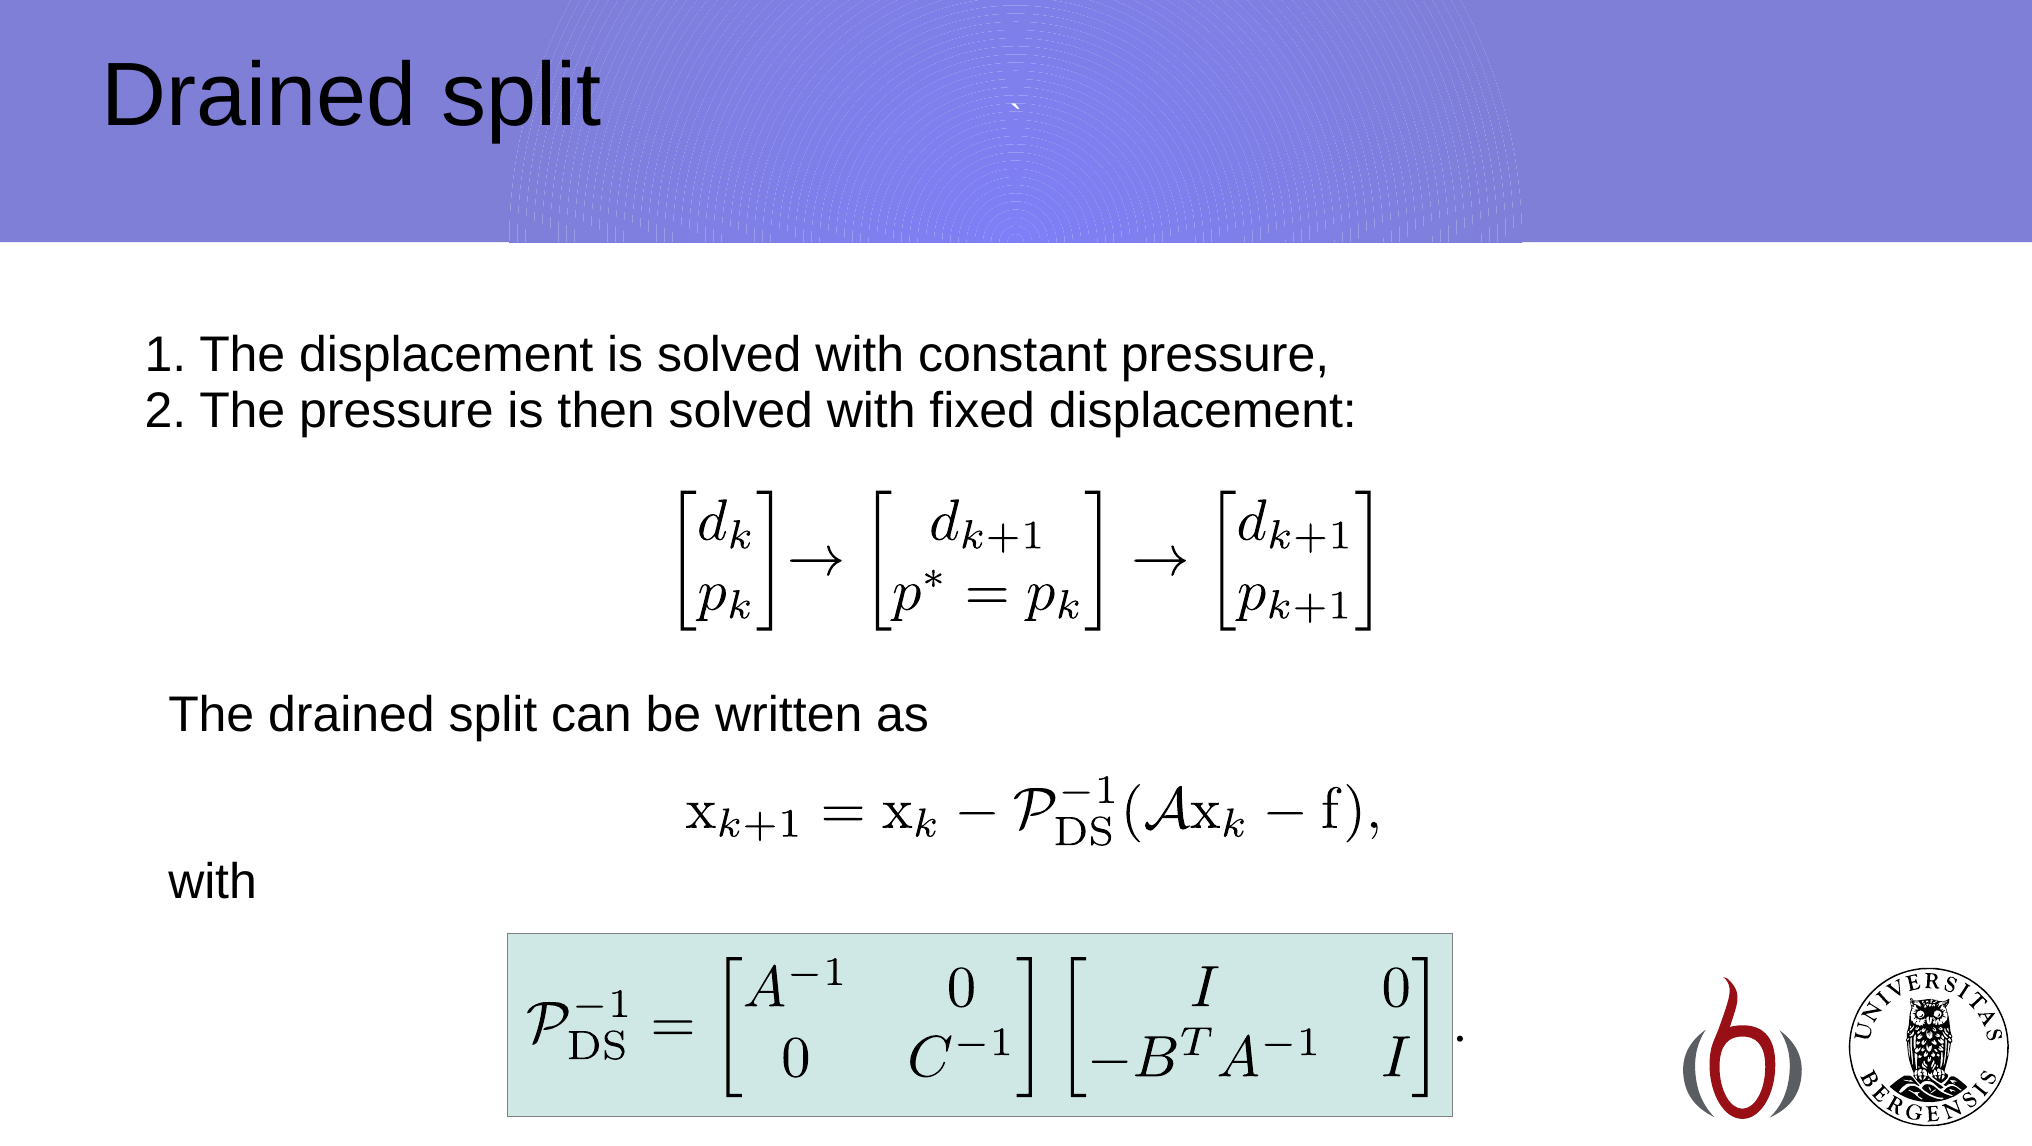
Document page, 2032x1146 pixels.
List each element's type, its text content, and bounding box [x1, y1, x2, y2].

text_box [666, 490, 1386, 631]
text_box [507, 933, 1469, 1117]
text_box The drained split can be written as with [153, 679, 945, 917]
text_box [685, 775, 1383, 846]
title Drained split [101, 43, 1930, 145]
text_box 1. The displacement is solved with constant pressure, 2. The pressure is then solved with fixed displacement: [129, 318, 1373, 446]
